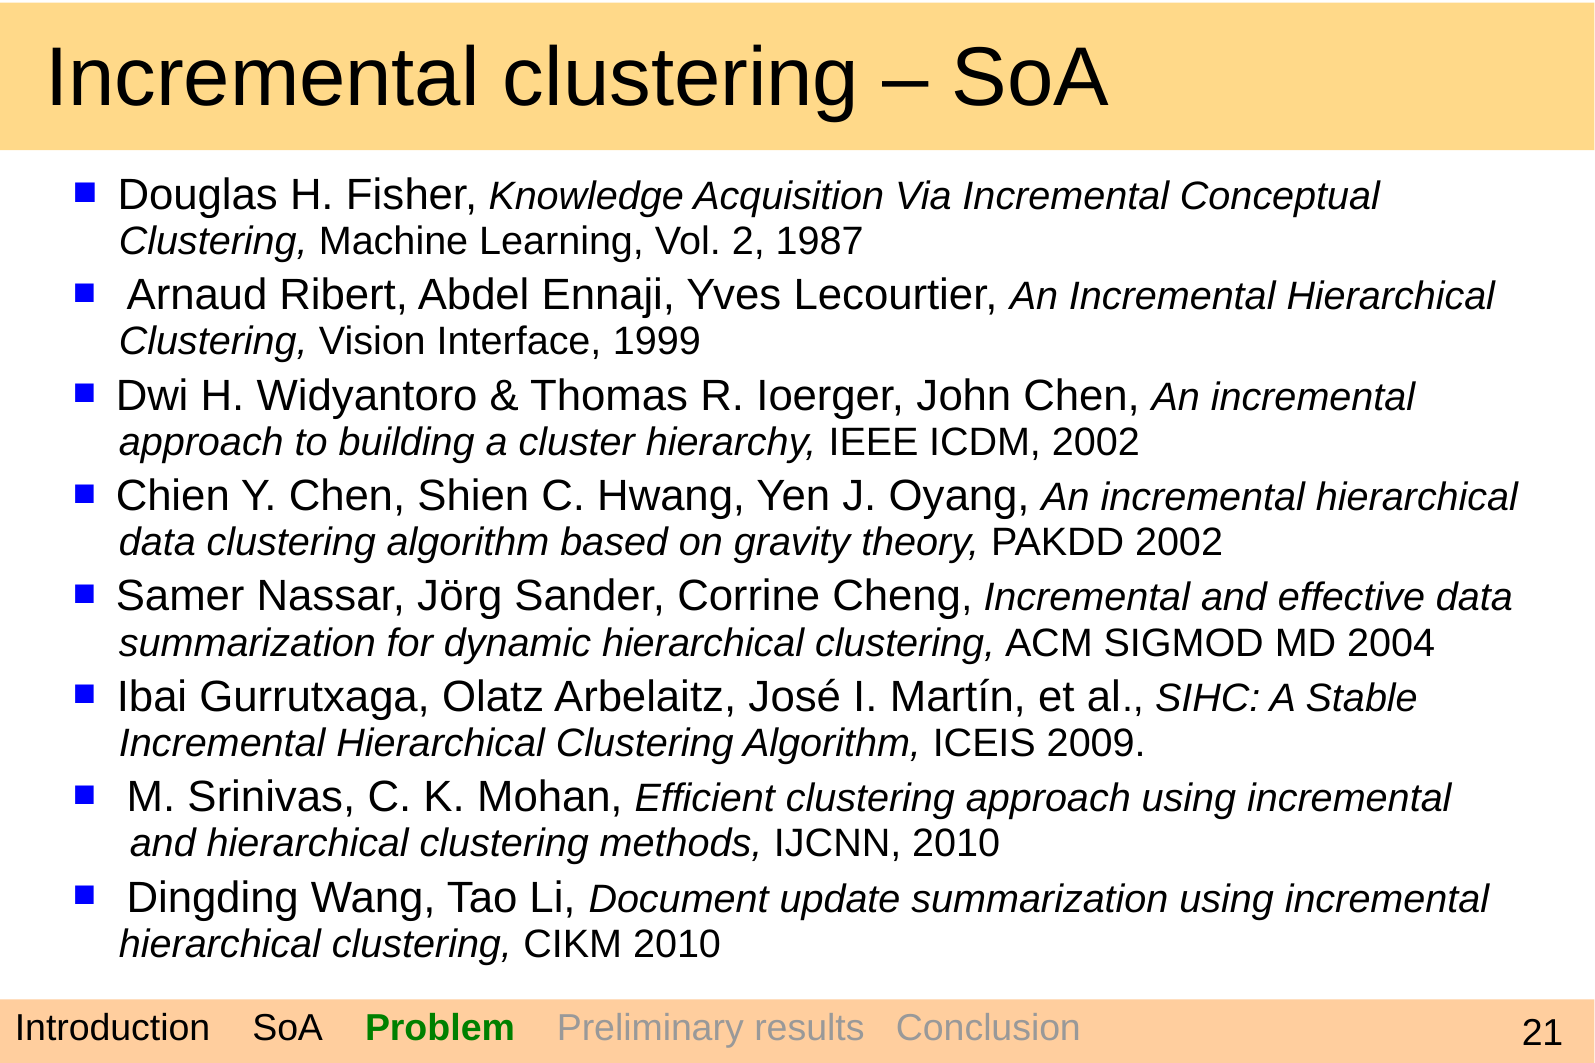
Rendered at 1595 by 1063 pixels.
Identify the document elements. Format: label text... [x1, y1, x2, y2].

text_box Introduction SoA Problem Preliminary results Conclusion [0, 999, 1595, 1063]
text_box <number> [1377, 1003, 1579, 1063]
list Douglas H. Fisher, Knowledge Acquisition Via Incremental Conceptual Clustering, Machine Learning, Vol. 2, 1987 Arnaud Ribert, Abdel Ennaji, Yves Lecourtier, An Incremental Hierarchical Clustering, Vision Interface, 1999 Dwi H. Widyantoro & Thomas R. Ioerger, John Chen, An incremental approach to building a cluster hierarchy, IEEE ICDM, 2002 Chien Y. Chen, Shien C. Hwang, Yen J. Oyang, An incremental hierarchical data clustering algorithm based on gravity theory, PAKDD 2002 Samer Nassar, Jörg Sander, Corrine Cheng, Incremental and effective data summarization for dynamic hierarchical clustering, ACM SIGMOD MD 2004 Ibai Gurrutxaga, Olatz Arbelaitz, José I. Martín, et al., SIHC: A Stable Incremental Hierarchical Clustering Algorithm, ICEIS 2009. M. Srinivas, C. K. Mohan, Efficient clustering approach using incremental and hierarchical clustering methods, IJCNN, 2010 Dingding Wang, Tao Li, Document update summarization using incremental hierarchical clustering, CIKM 2010 [75, 174, 1595, 966]
title Incremental clustering – SoA [0, 2, 1595, 151]
